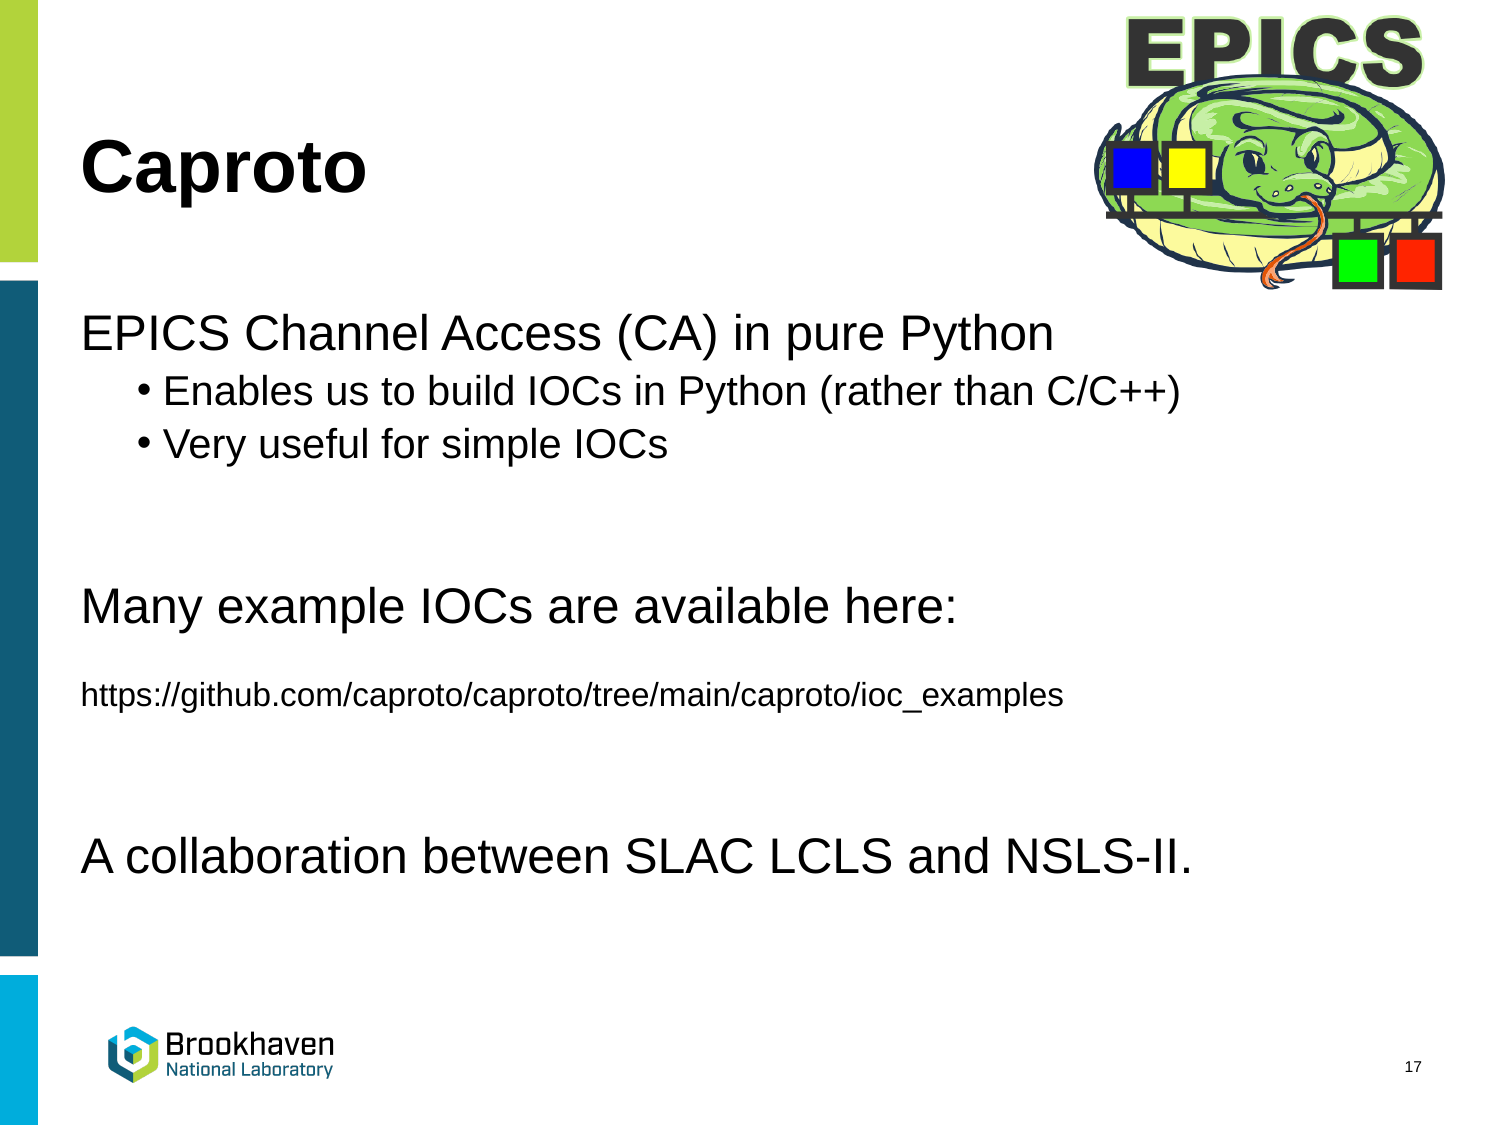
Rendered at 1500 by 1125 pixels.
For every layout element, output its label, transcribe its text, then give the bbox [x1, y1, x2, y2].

title Caproto [65, 59, 1087, 278]
picture [0, 0, 1500, 1125]
slide_number <number> [1376, 1036, 1430, 1097]
list EPICS Channel Access (CA) in pure Python Enables us to build IOCs in Python (rather than C/C++) Very useful for simple IOCs Many example IOCs are available here: https://github.com/caproto/caproto/tree/main/caproto/ioc_examples A collaboration between SLAC LCLS and NSLS-II. [65, 299, 1426, 991]
